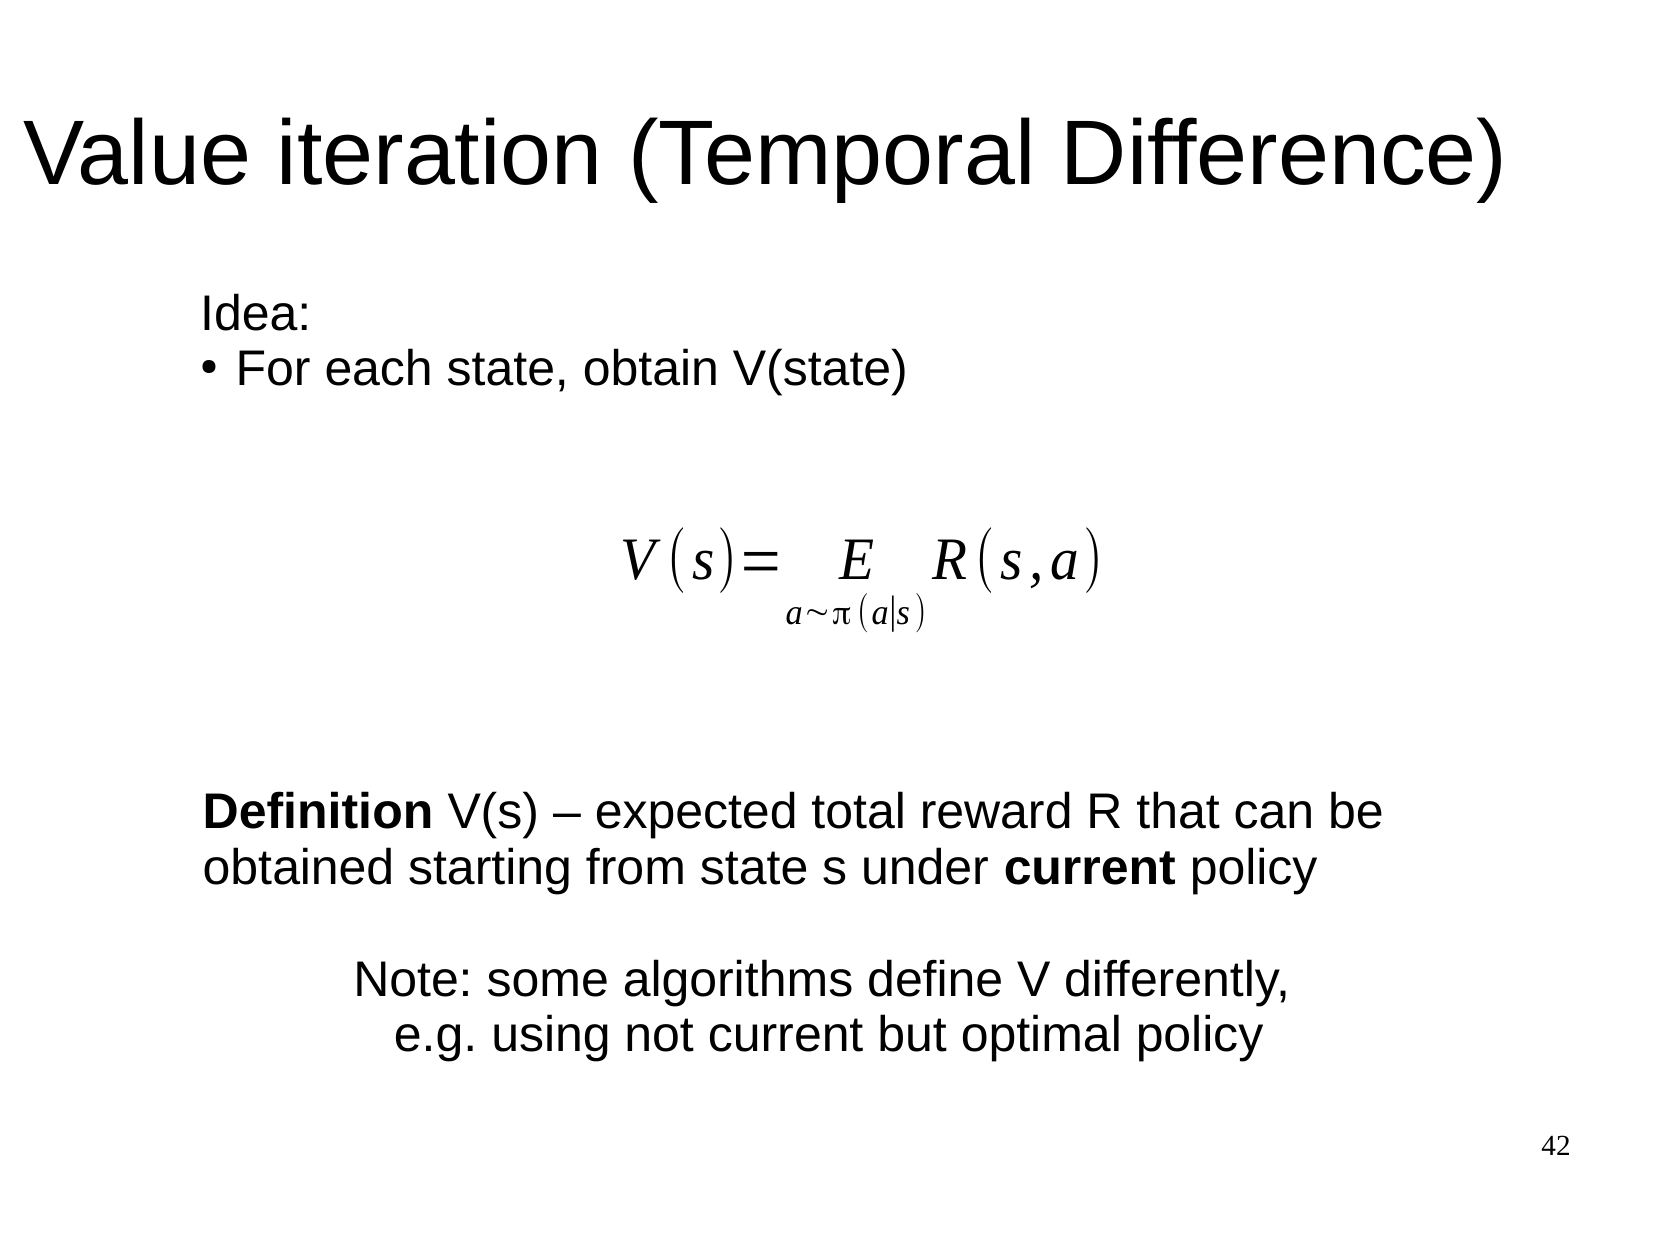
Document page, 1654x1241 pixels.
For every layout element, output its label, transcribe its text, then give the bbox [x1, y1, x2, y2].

chart [606, 523, 1117, 636]
text_box Idea: For each state, obtain V(state) [150, 277, 1231, 571]
text_box Definition V(s) – expected total reward R that can be obtained starting from state s under current policy Note: some algorithms define V differently, e.g. using not current but optimal policy [117, 776, 1471, 1073]
title Value iteration (Temporal Difference) [23, 49, 1512, 257]
